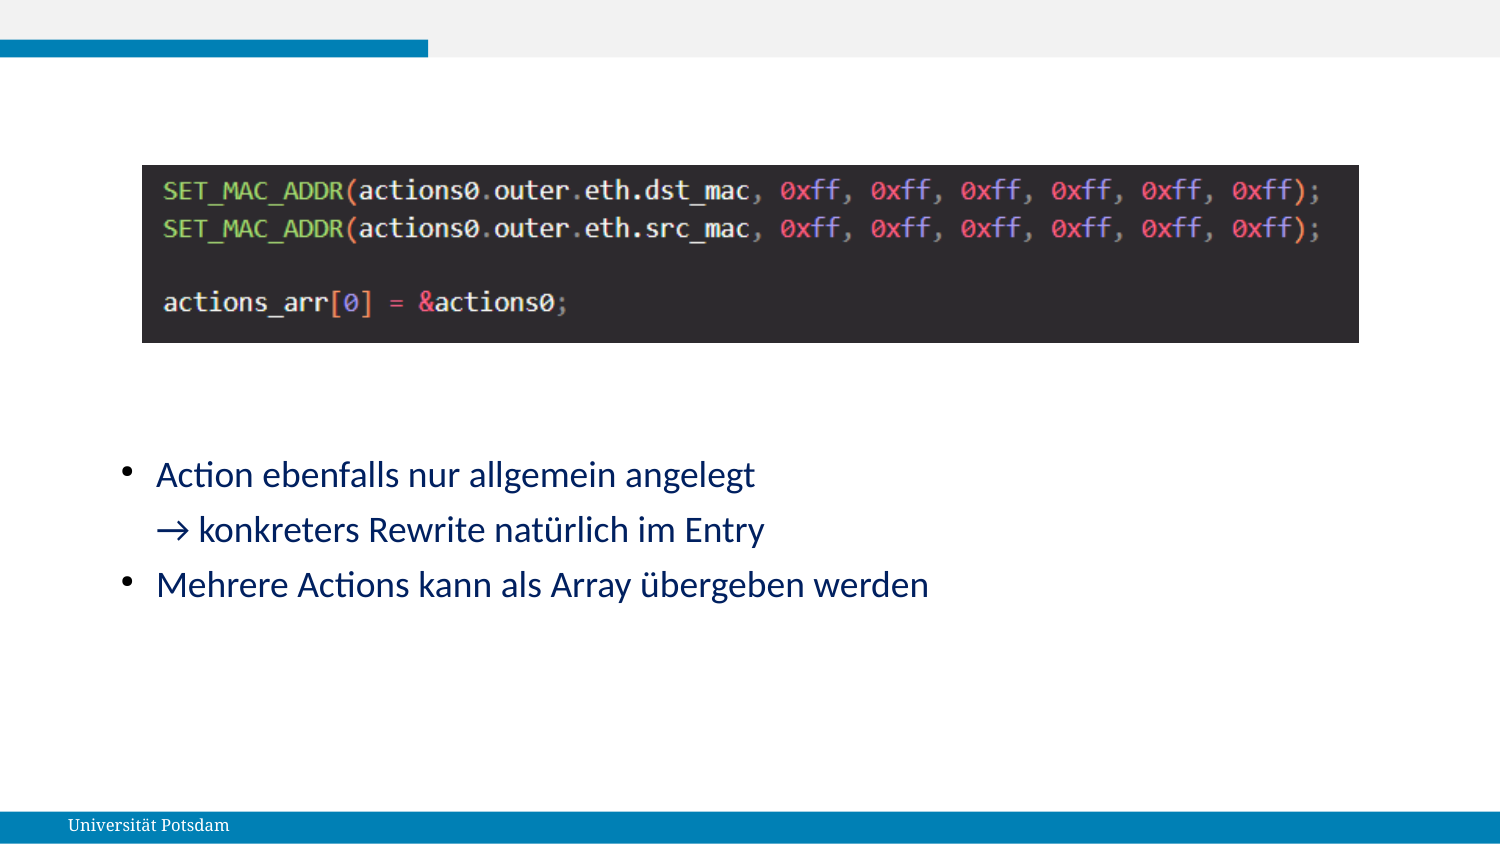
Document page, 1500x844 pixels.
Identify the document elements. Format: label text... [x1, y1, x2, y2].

picture [142, 165, 1359, 343]
text_box Action ebenfalls nur allgemein angelegt → konkreters Rewrite natürlich im Entry Mehrere Actions kann als Array übergeben werden [105, 442, 1447, 695]
